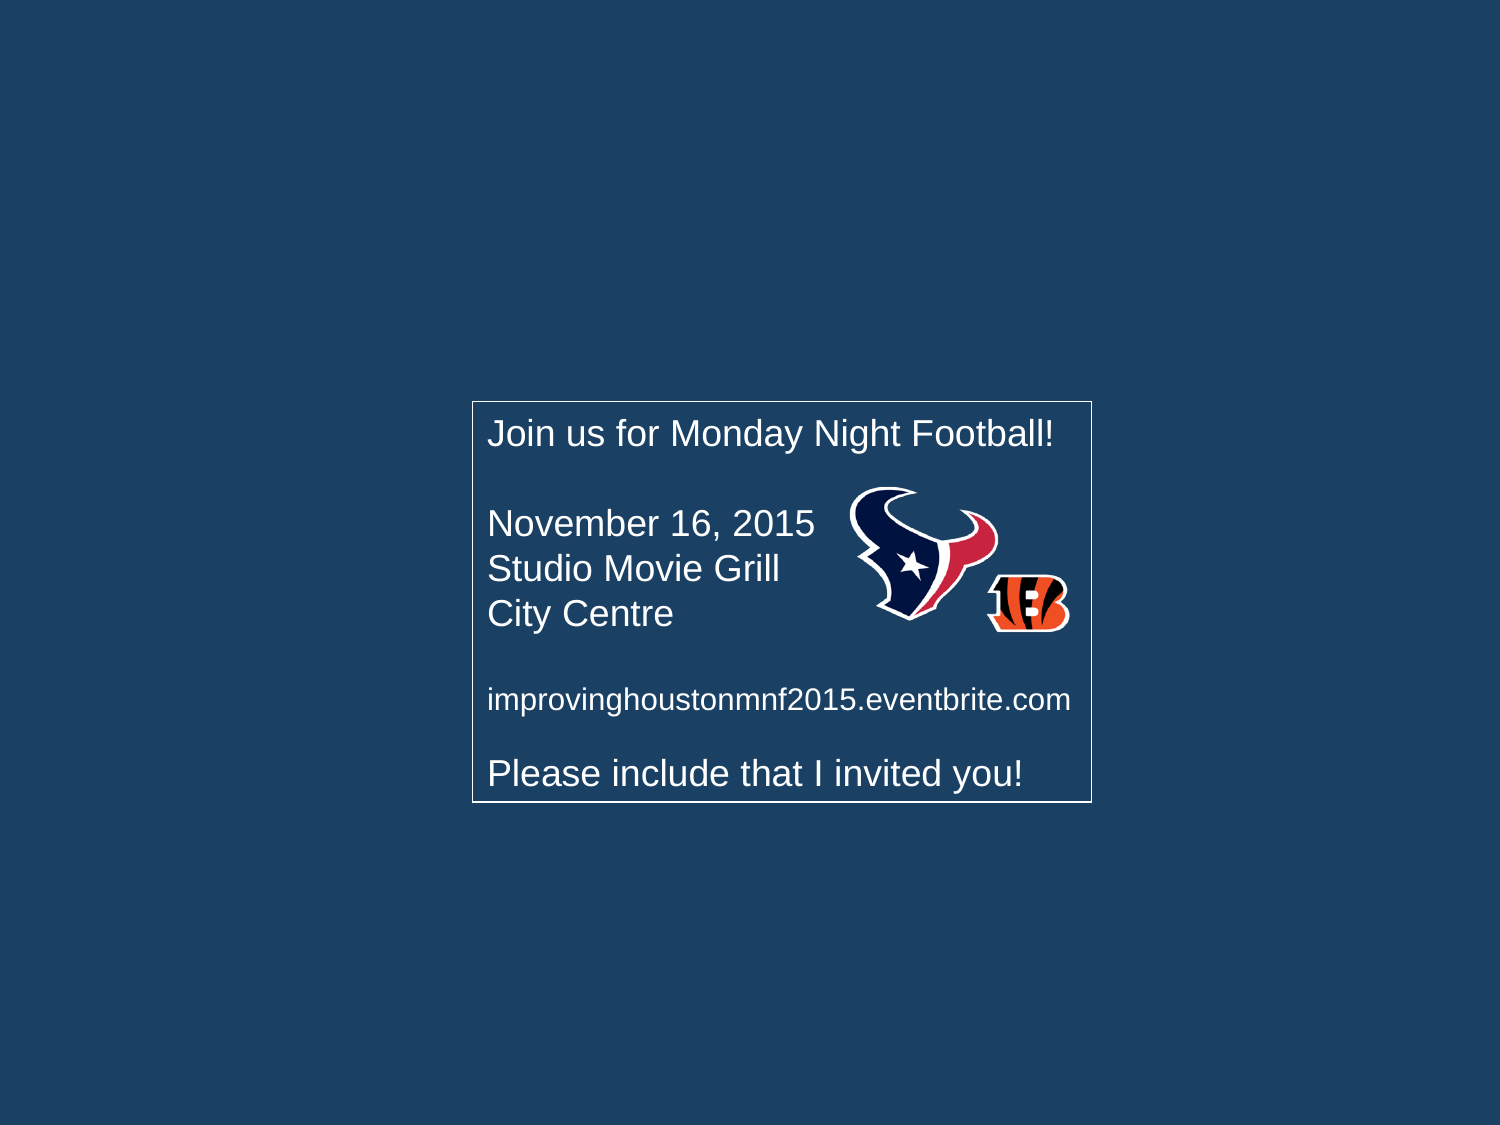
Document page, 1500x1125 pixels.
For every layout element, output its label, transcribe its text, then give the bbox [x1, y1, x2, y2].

text_box Join us for Monday Night Football! November 16, 2015 Studio Movie Grill City Centre improvinghoustonmnf2015.eventbrite.com Please include that I invited you! [472, 401, 1092, 802]
picture [838, 469, 1075, 650]
